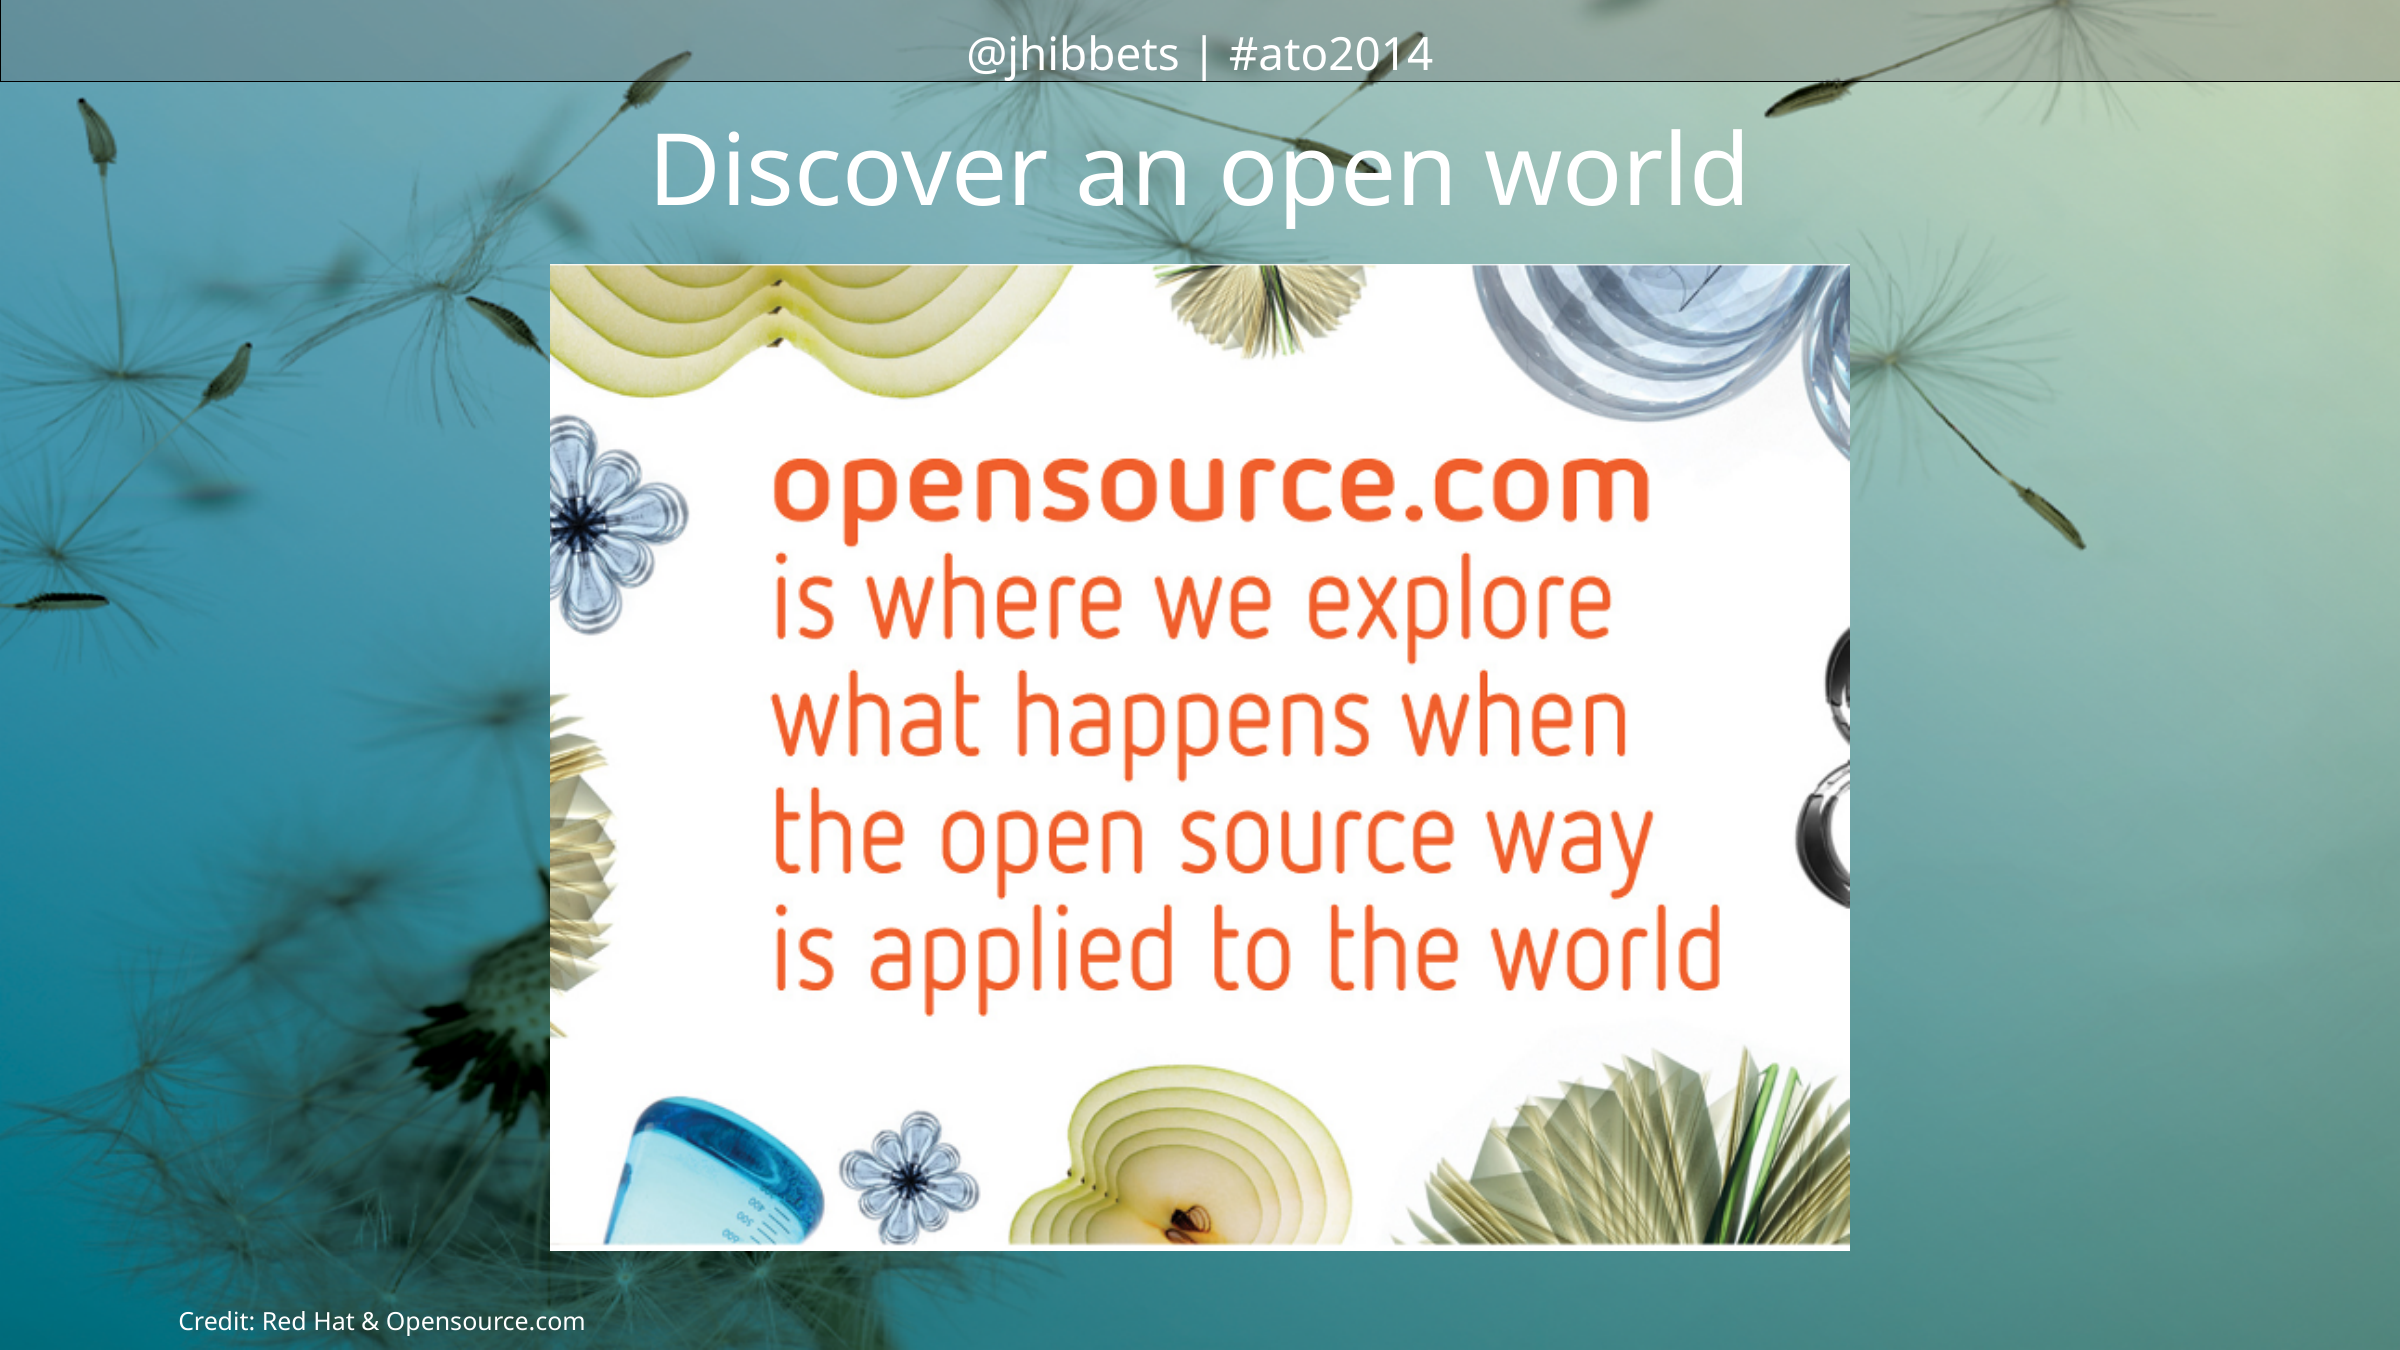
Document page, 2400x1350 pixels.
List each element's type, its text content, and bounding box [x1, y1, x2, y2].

title Discover an open world [120, 53, 2281, 280]
text_box Credit: Red Hat & Opensource.com [163, 1296, 814, 1343]
picture [0, 82, 2400, 1350]
